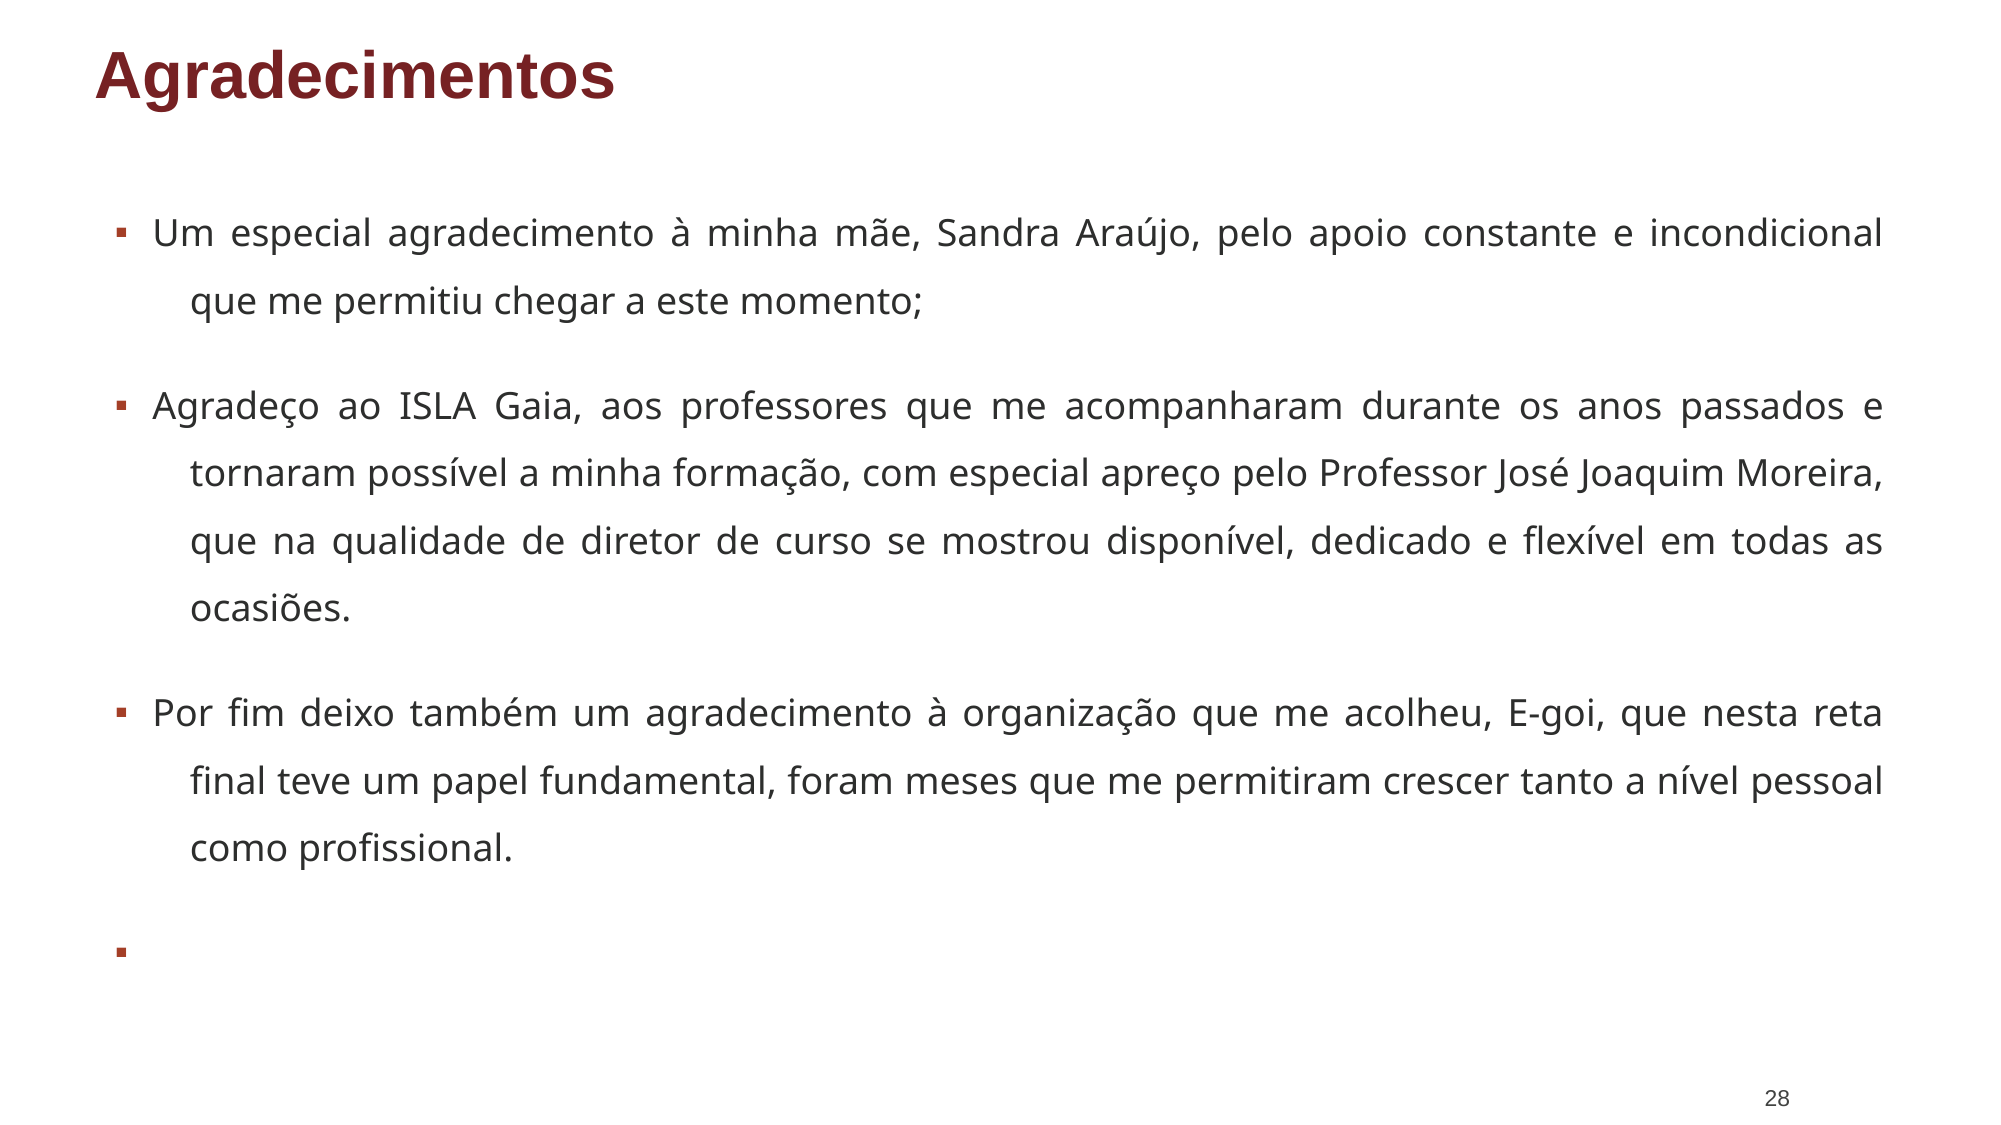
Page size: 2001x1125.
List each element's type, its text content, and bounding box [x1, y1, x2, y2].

title Agradecimentos [79, 2, 1922, 121]
text_box [1749, 1075, 1901, 1113]
list Um especial agradecimento à minha mãe, Sandra Araújo, pelo apoio constante e incondicional que me permitiu chegar a este momento; Agradeço ao ISLA Gaia, aos professores que me acompanharam durante os anos passados e tornaram possível a minha formação, com especial apreço pelo Professor José Joaquim Moreira, que na qualidade de diretor de curso se mostrou disponível, dedicado e flexível em todas as ocasiões. Por fim deixo também um agradecimento à organização que me acolheu, E-goi, que nesta reta final teve um papel fundamental, foram meses que me permitiram crescer tanto a nível pessoal como profissional. [99, 179, 1901, 1032]
